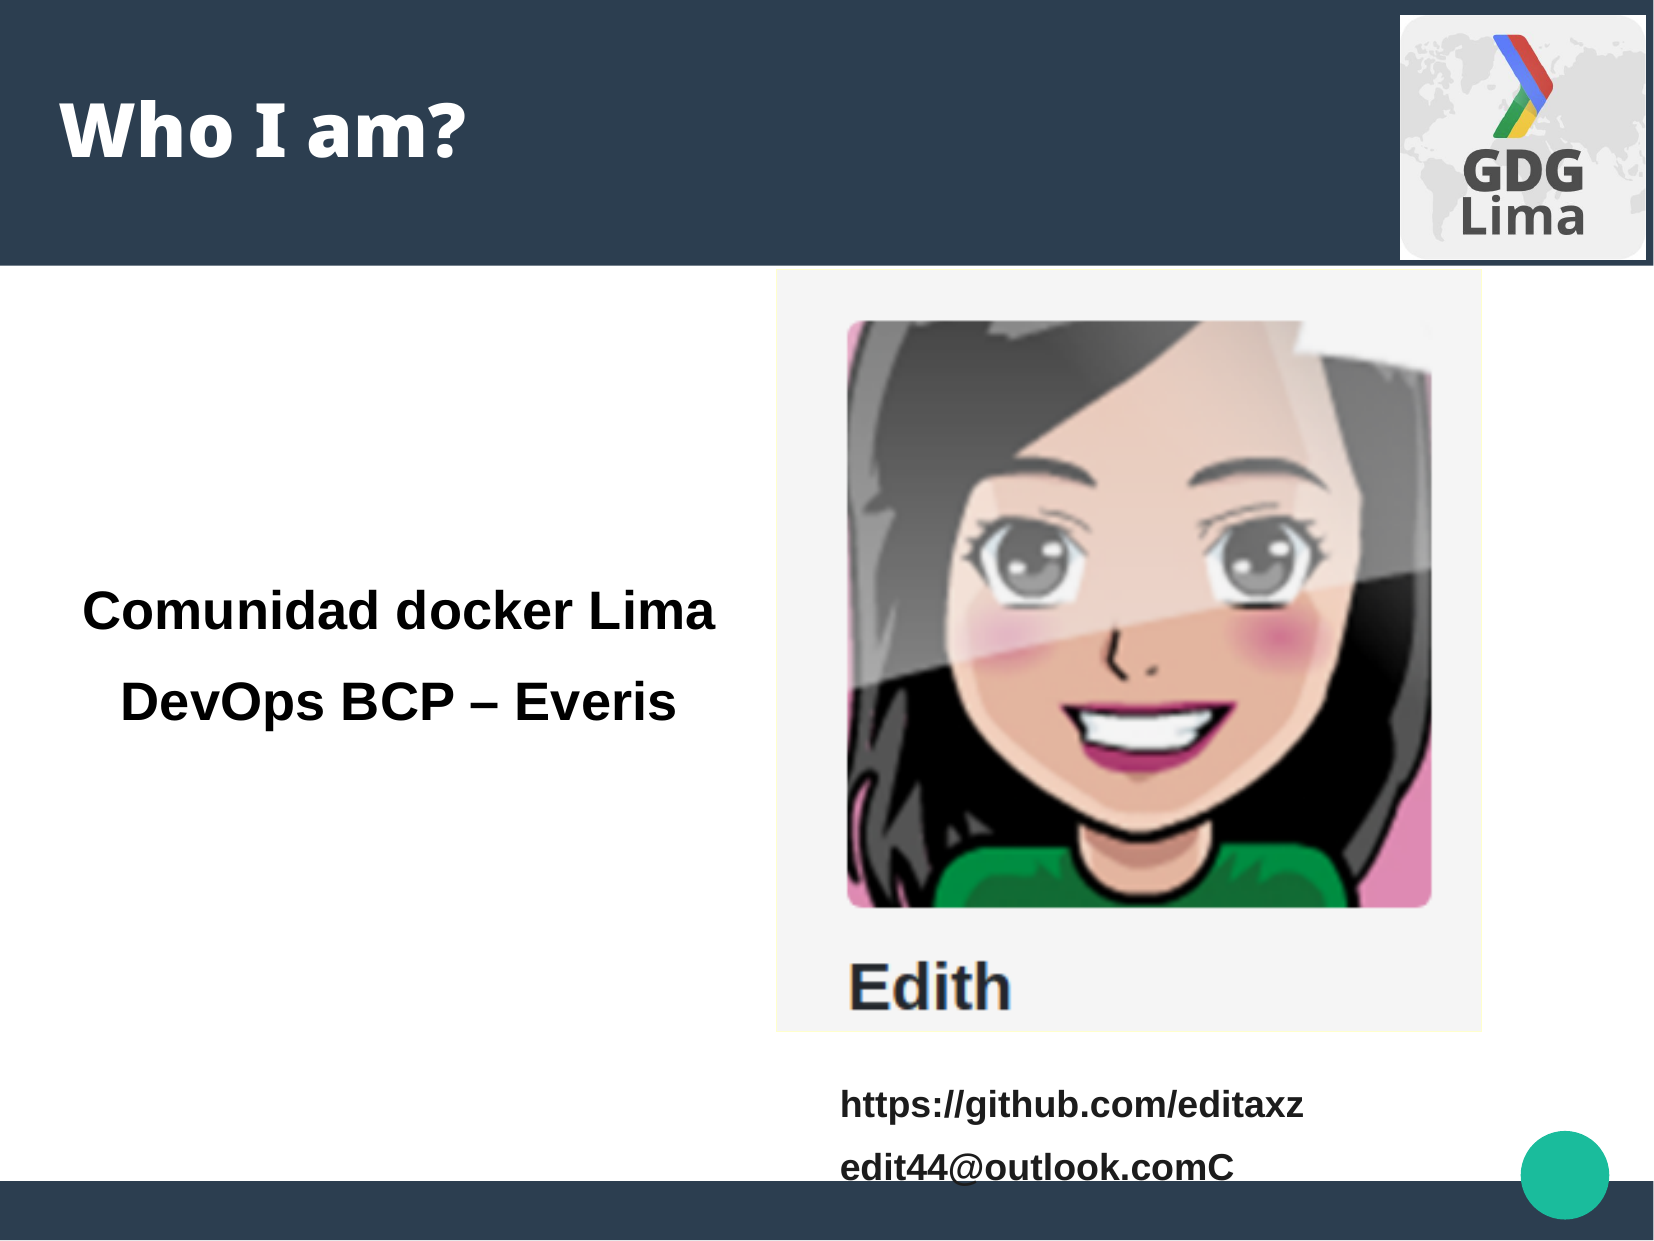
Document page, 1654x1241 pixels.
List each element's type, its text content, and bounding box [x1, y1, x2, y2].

text_box https://github.com/editaxz edit44@outlook.comC [825, 1054, 1340, 1175]
title Who I am? [59, 49, 1400, 207]
text_box Comunidad docker Lima DevOps BCP – Everis [39, 542, 760, 709]
picture [776, 269, 1482, 1032]
picture [1400, 15, 1646, 260]
